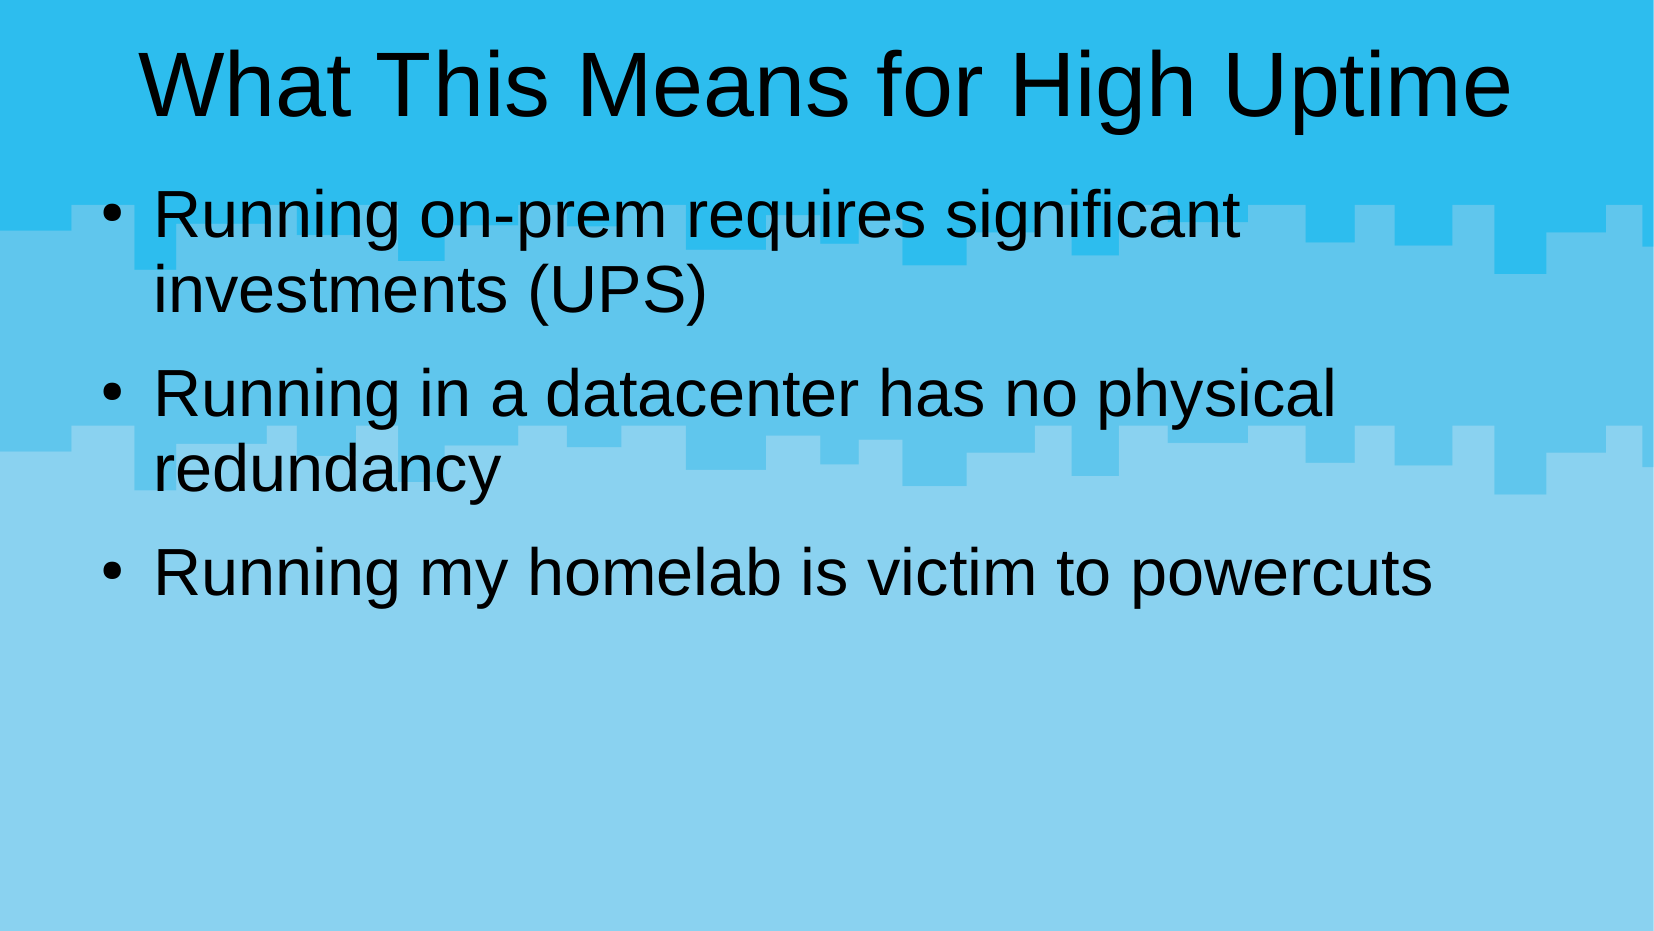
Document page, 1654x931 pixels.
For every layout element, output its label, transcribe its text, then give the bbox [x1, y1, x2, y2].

list Running on-prem requires significant investments (UPS) Running in a datacenter has no physical redundancy Running my homelab is victim to powercuts [82, 177, 1571, 827]
title What T his Means for High Uptime [82, 7, 1571, 163]
picture [0, 0, 1654, 931]
